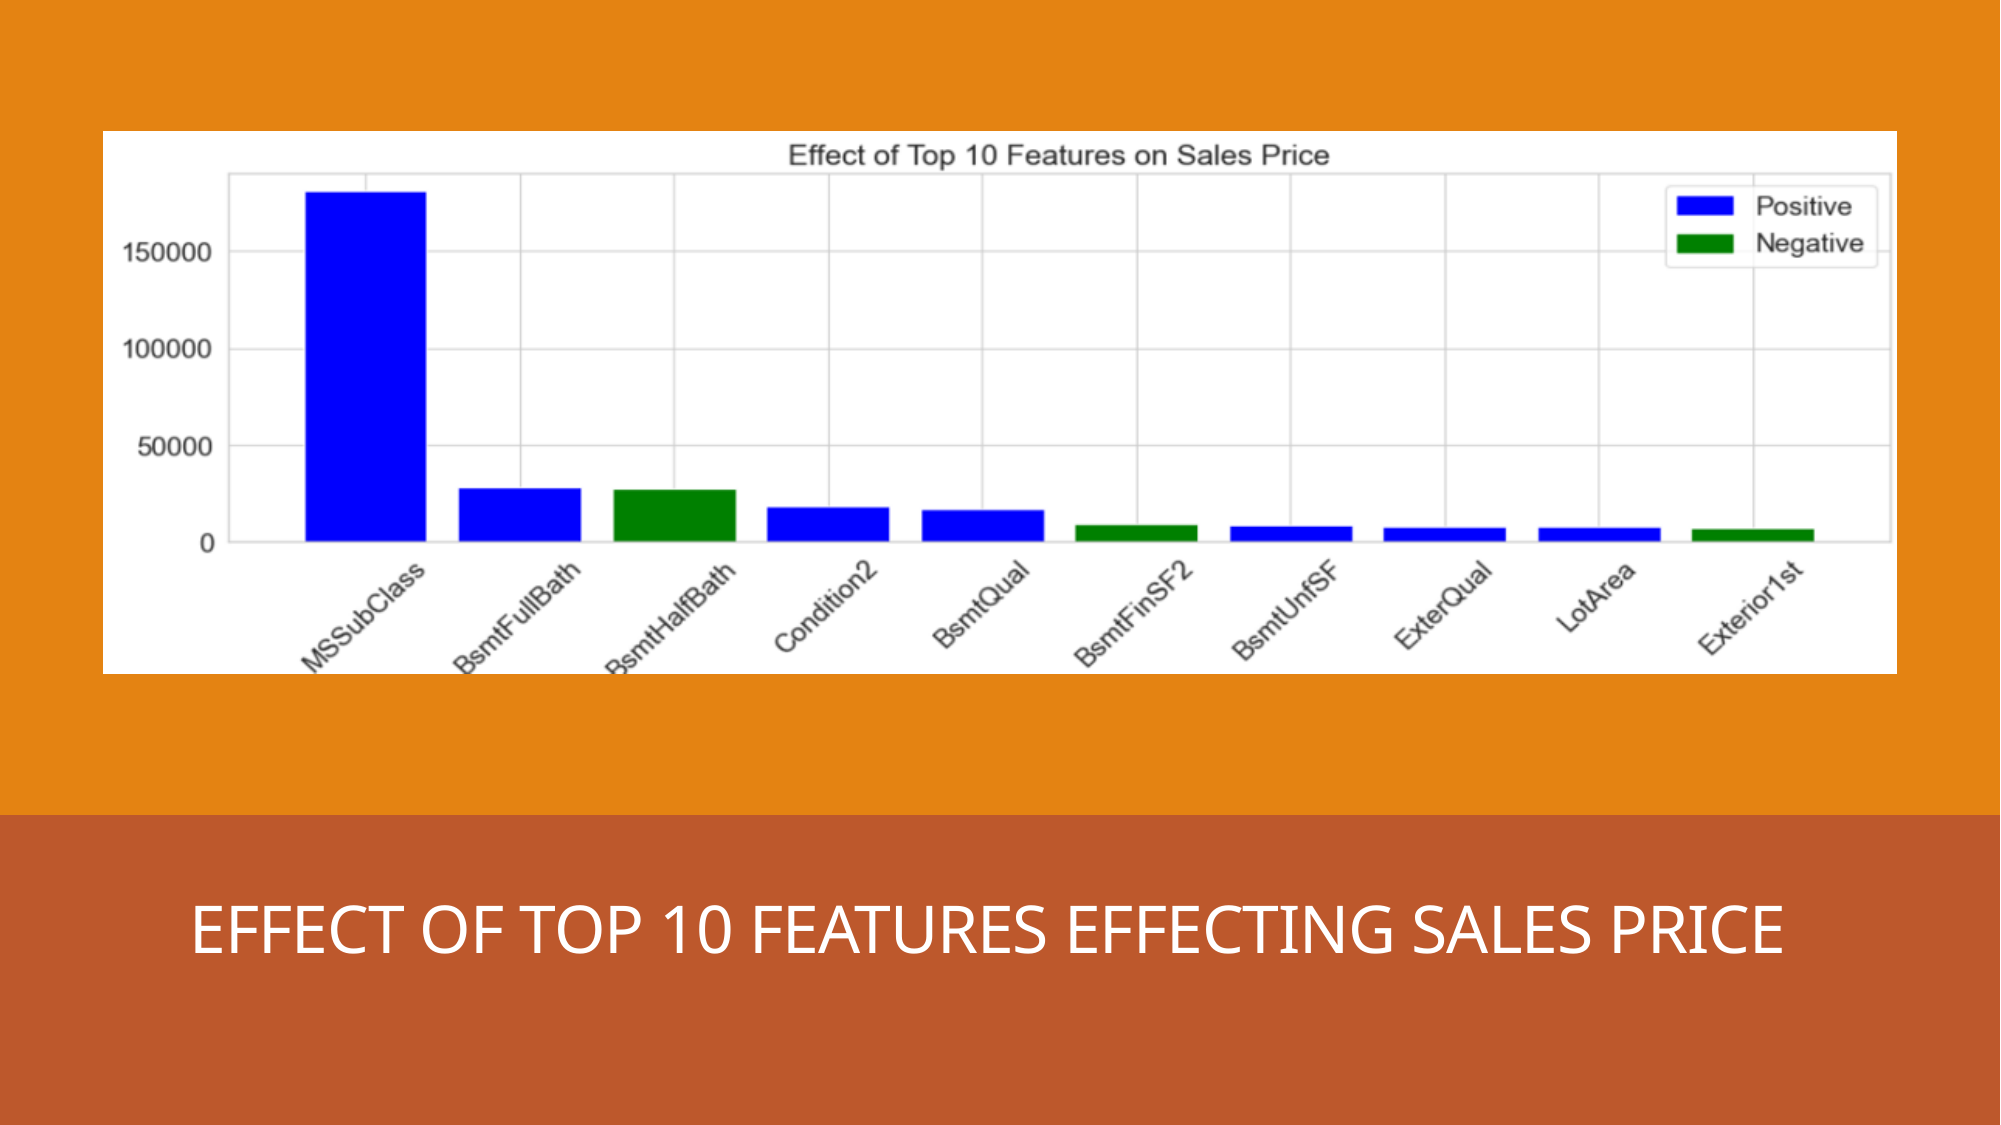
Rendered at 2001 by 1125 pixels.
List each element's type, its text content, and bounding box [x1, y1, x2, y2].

picture [103, 131, 1897, 674]
title Effect of Top 10 Features Effecting Sales Price [174, 840, 1825, 976]
text_box [0, 0, 2000, 1125]
